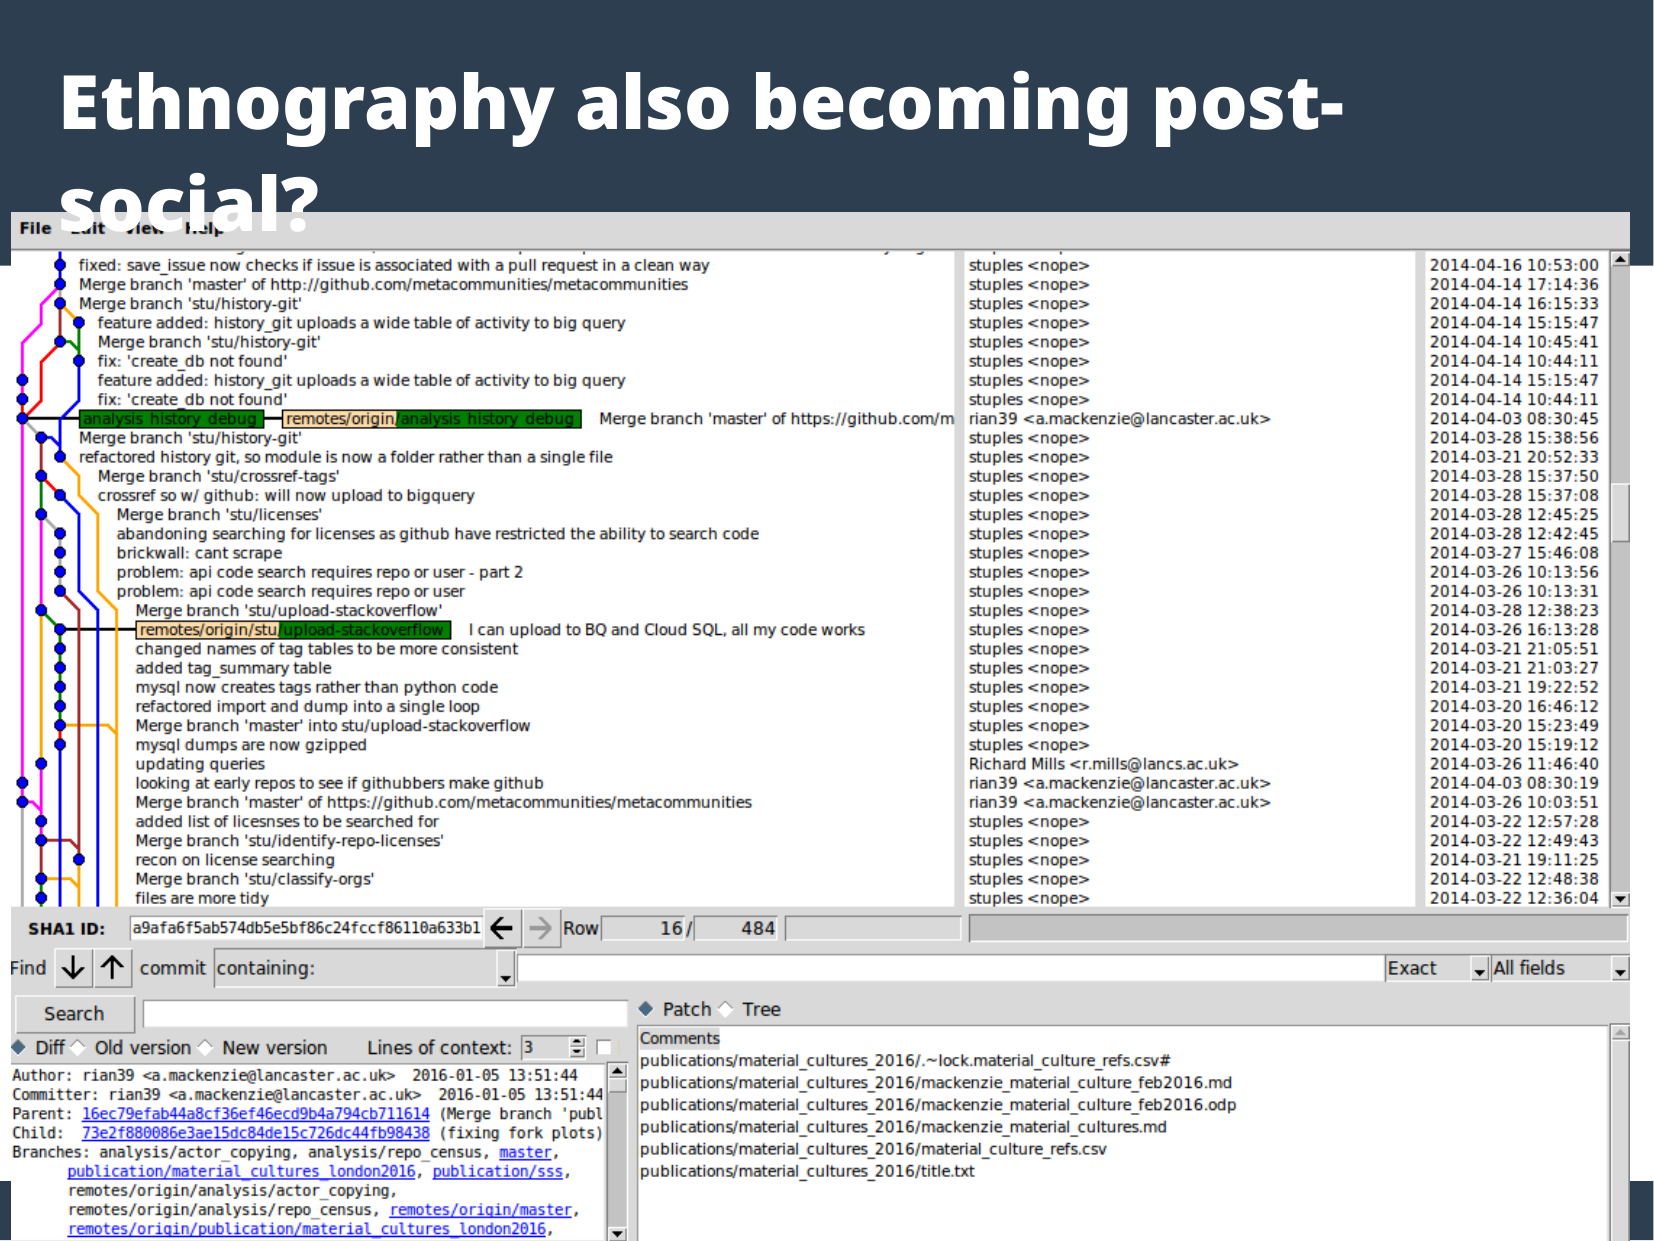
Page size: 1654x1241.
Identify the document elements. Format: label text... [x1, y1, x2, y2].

title Ethnography also becoming post-social? [59, 49, 1595, 207]
picture [227, 212, 238, 222]
picture [115, 212, 127, 221]
picture [11, 212, 1630, 1241]
